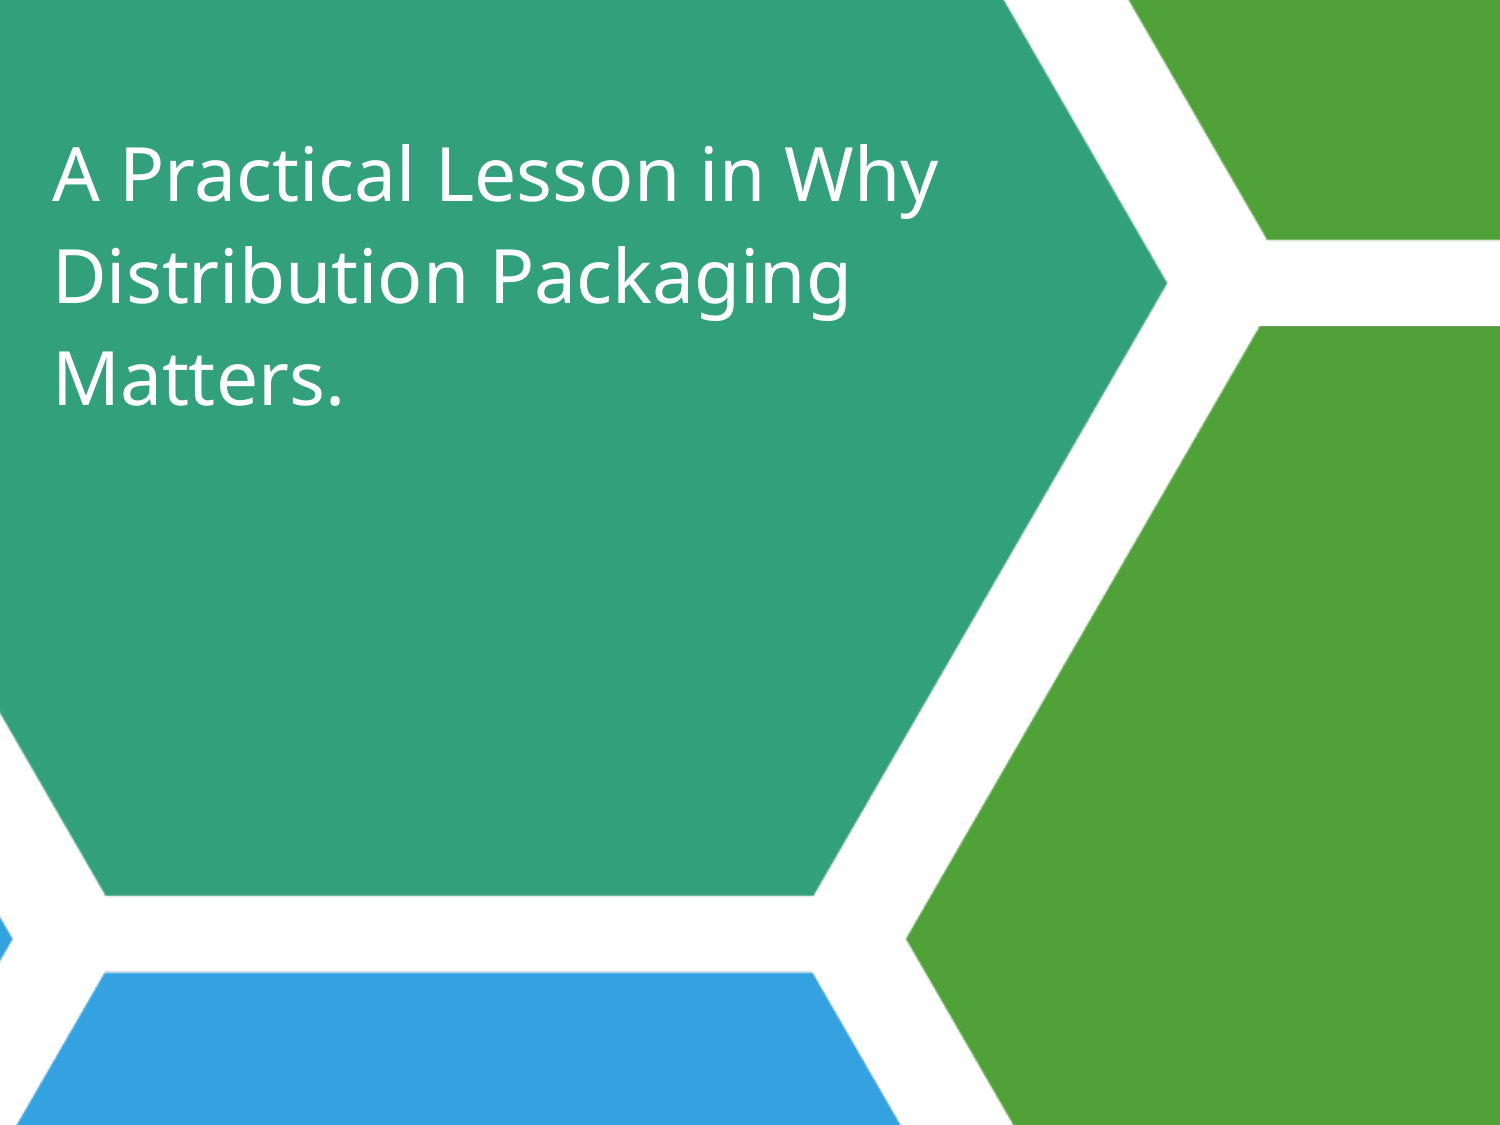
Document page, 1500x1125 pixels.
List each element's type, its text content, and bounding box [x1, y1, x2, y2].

title A Practical Lesson in Why Distribution Packaging Matters. [52, 147, 1099, 401]
picture [0, 0, 1500, 1125]
